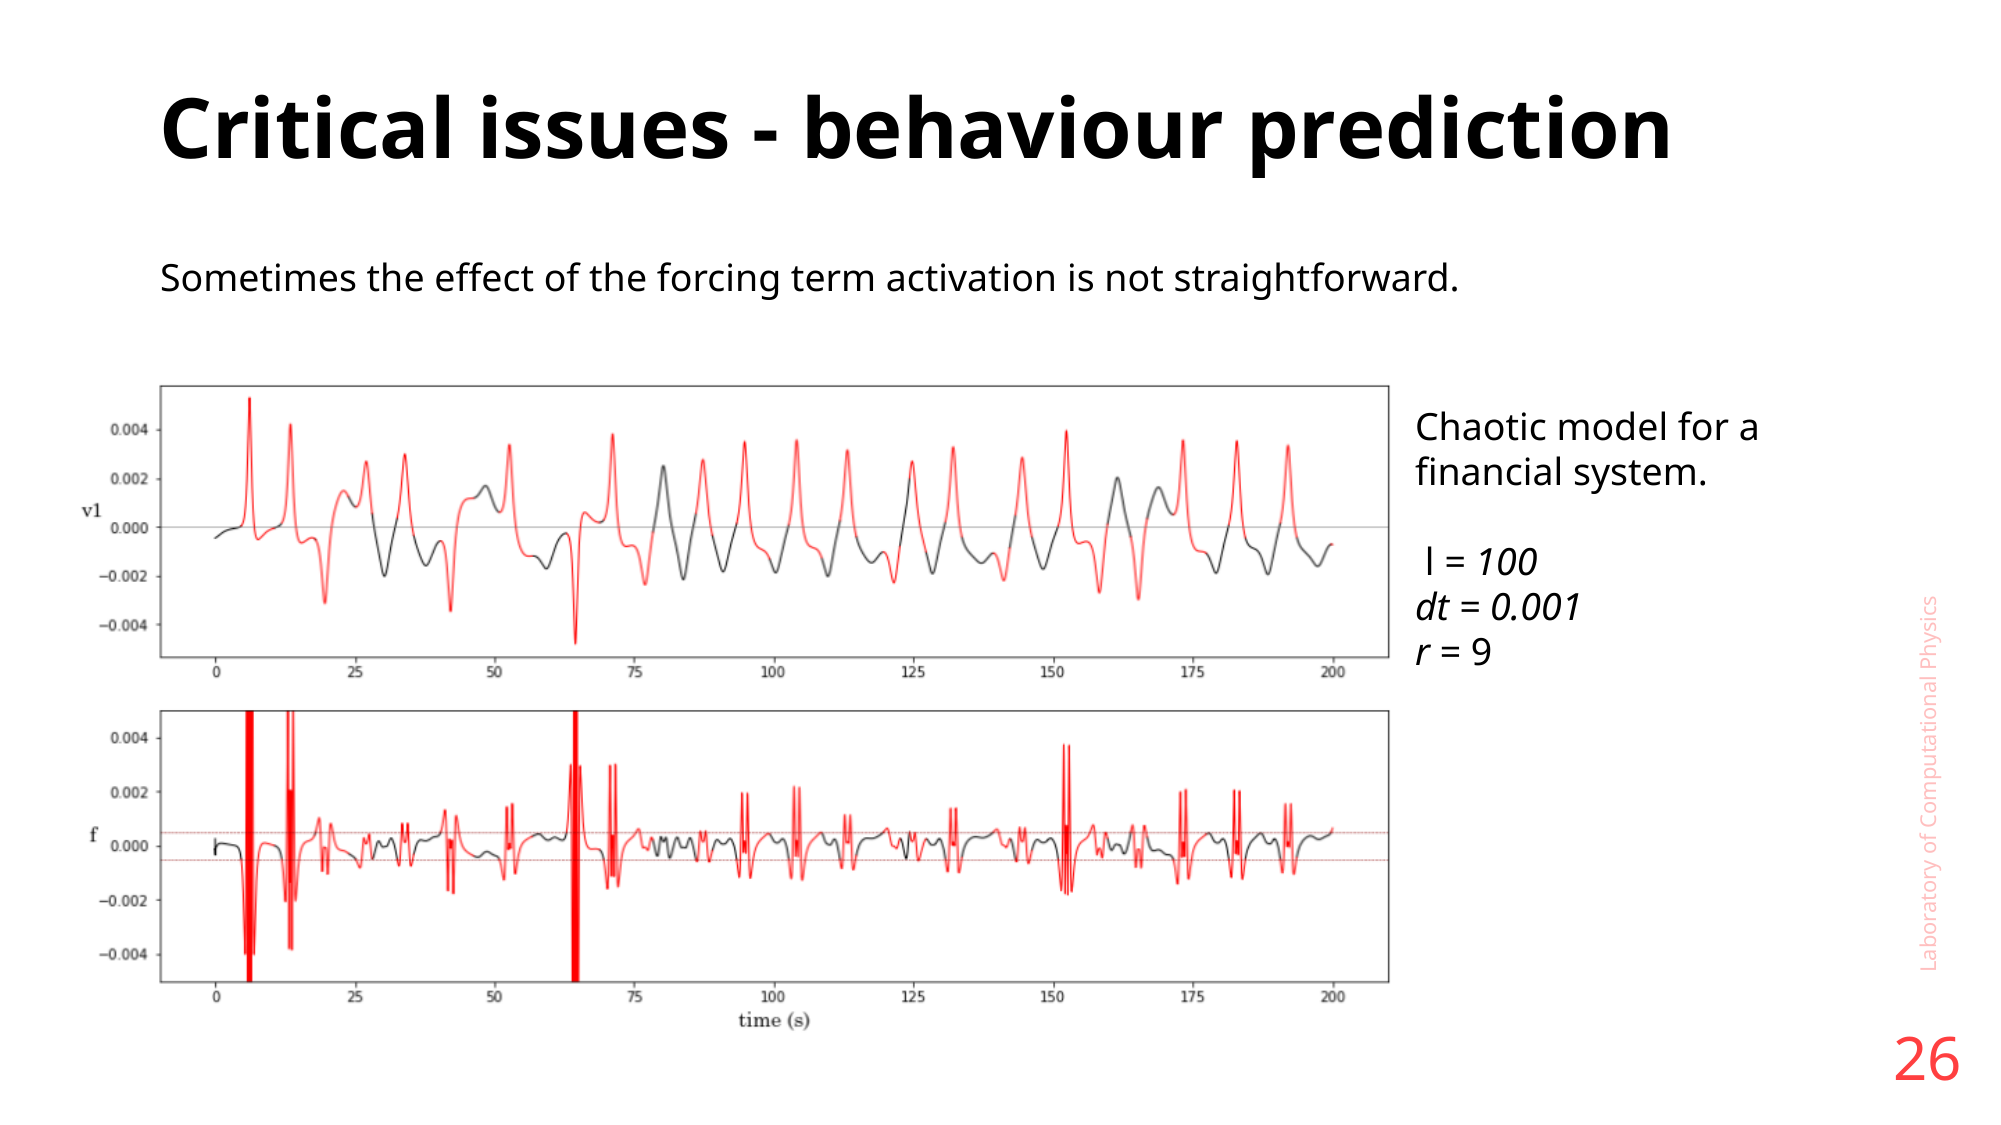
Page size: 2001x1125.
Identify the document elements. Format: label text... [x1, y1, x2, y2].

picture [79, 376, 1409, 1042]
footer Laboratory of Computational Physics [1897, 400, 1958, 988]
title Critical issues - behaviour prediction [144, 36, 1735, 185]
text_box Chaotic model for a financial system. l = 100 dt = 0.001 r = 9 [1399, 395, 1805, 684]
text_box Sometimes the effect of the forcing term activation is not straightforward. [145, 246, 1664, 308]
slide_number 26 [1852, 1012, 2000, 1110]
